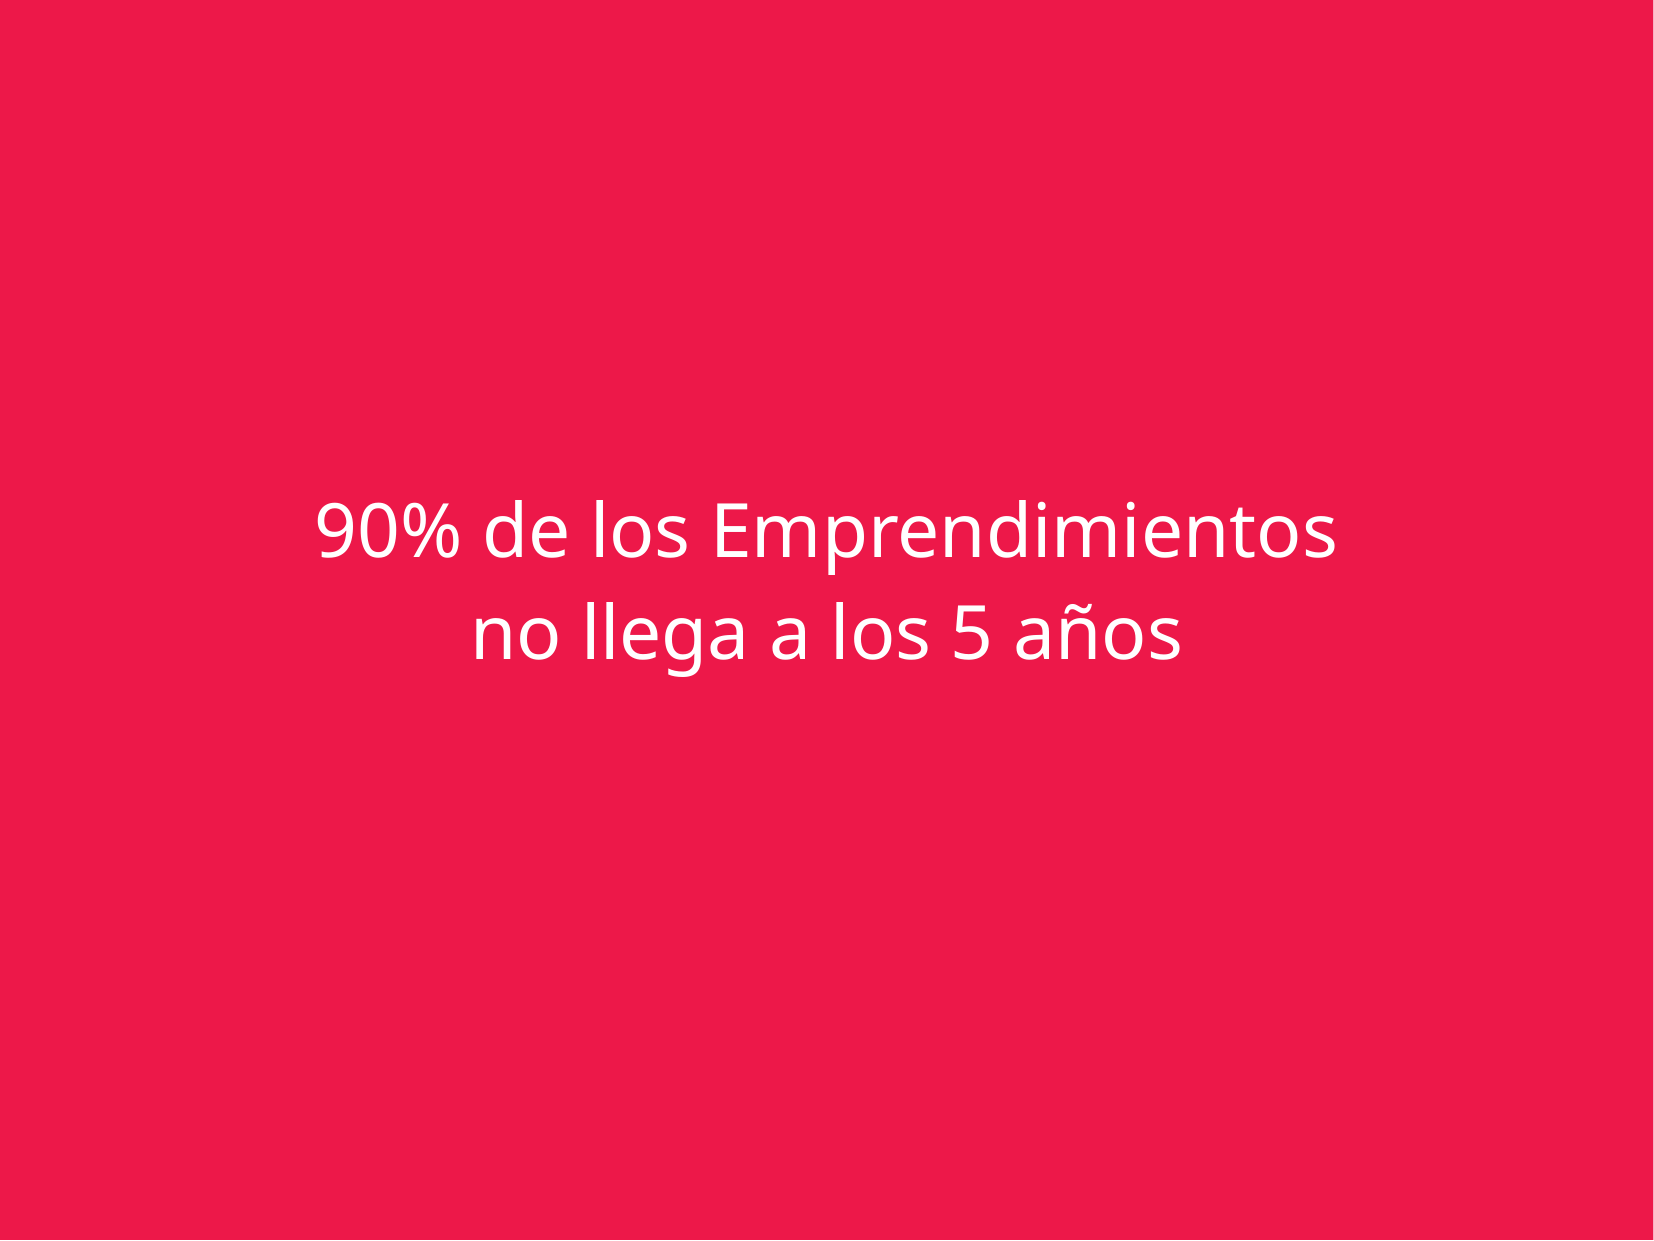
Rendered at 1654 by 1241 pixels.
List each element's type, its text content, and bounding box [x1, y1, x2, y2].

subtitle 90% de los Emprendimientos no llega a los 5 años [82, 56, 1571, 1102]
